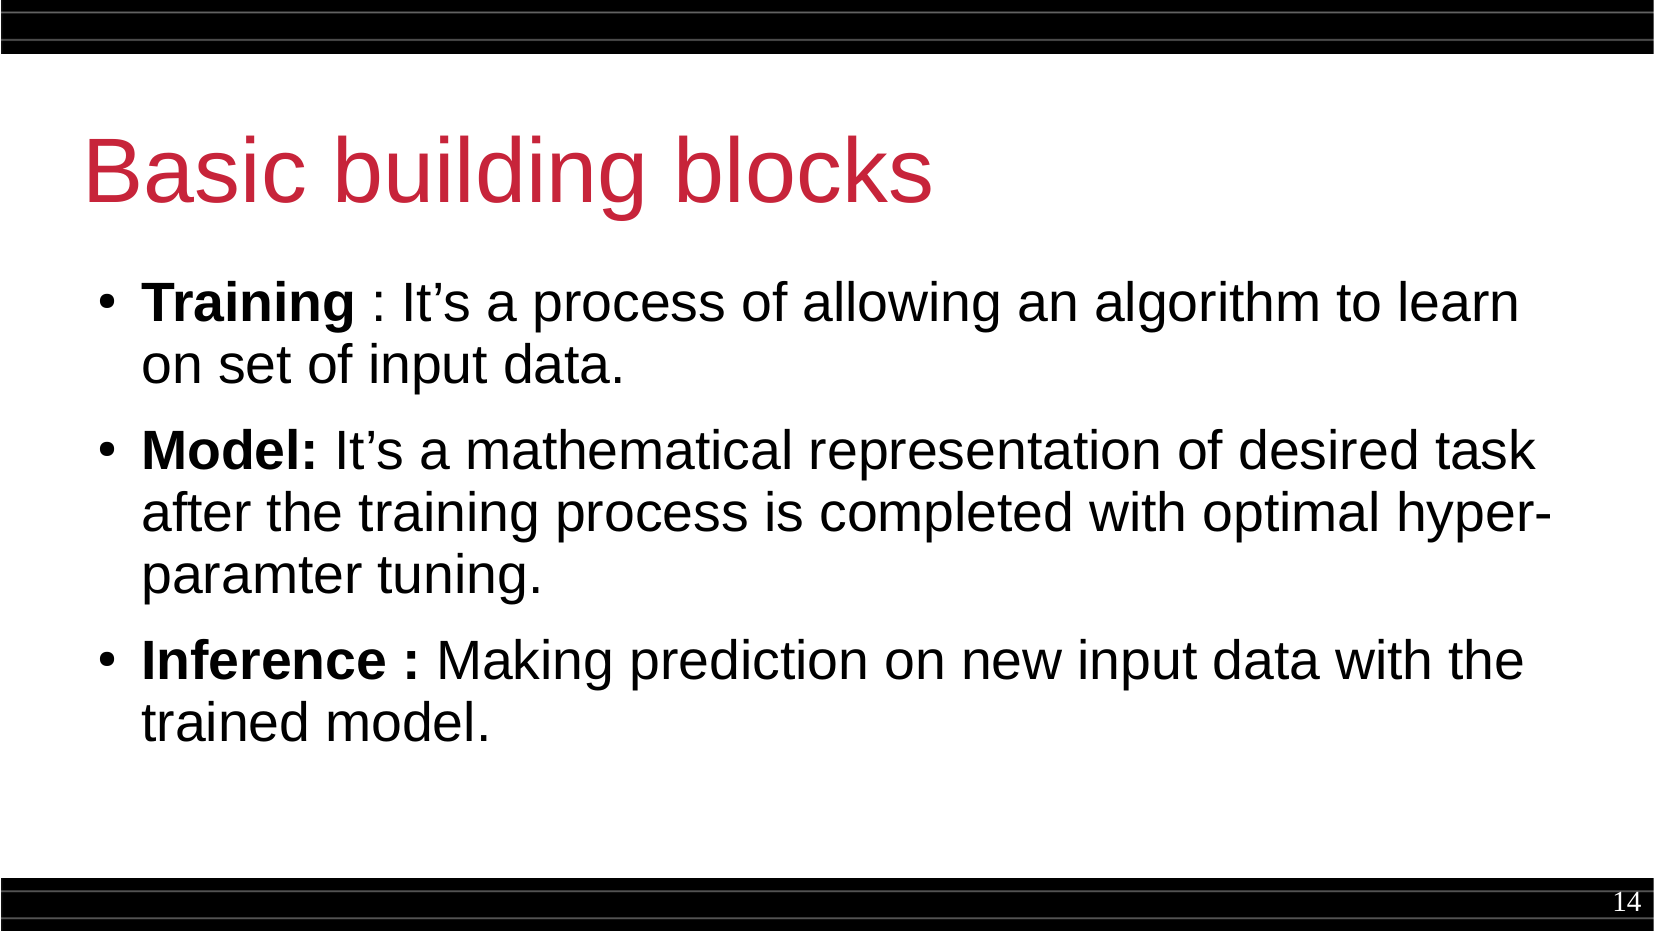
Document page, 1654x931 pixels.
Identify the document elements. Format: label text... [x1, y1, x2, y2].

title Basic building blocks [82, 92, 1571, 249]
list Training : It’s a process of allowing an algorithm to learn on set of input data. Model: It’s a mathematical representation of desired task after the training process is completed with optimal hyper-paramter tuning. Inference : Making prediction on new input data with the trained model. [82, 271, 1571, 758]
picture [1, 878, 1654, 931]
picture [1, 0, 1654, 54]
